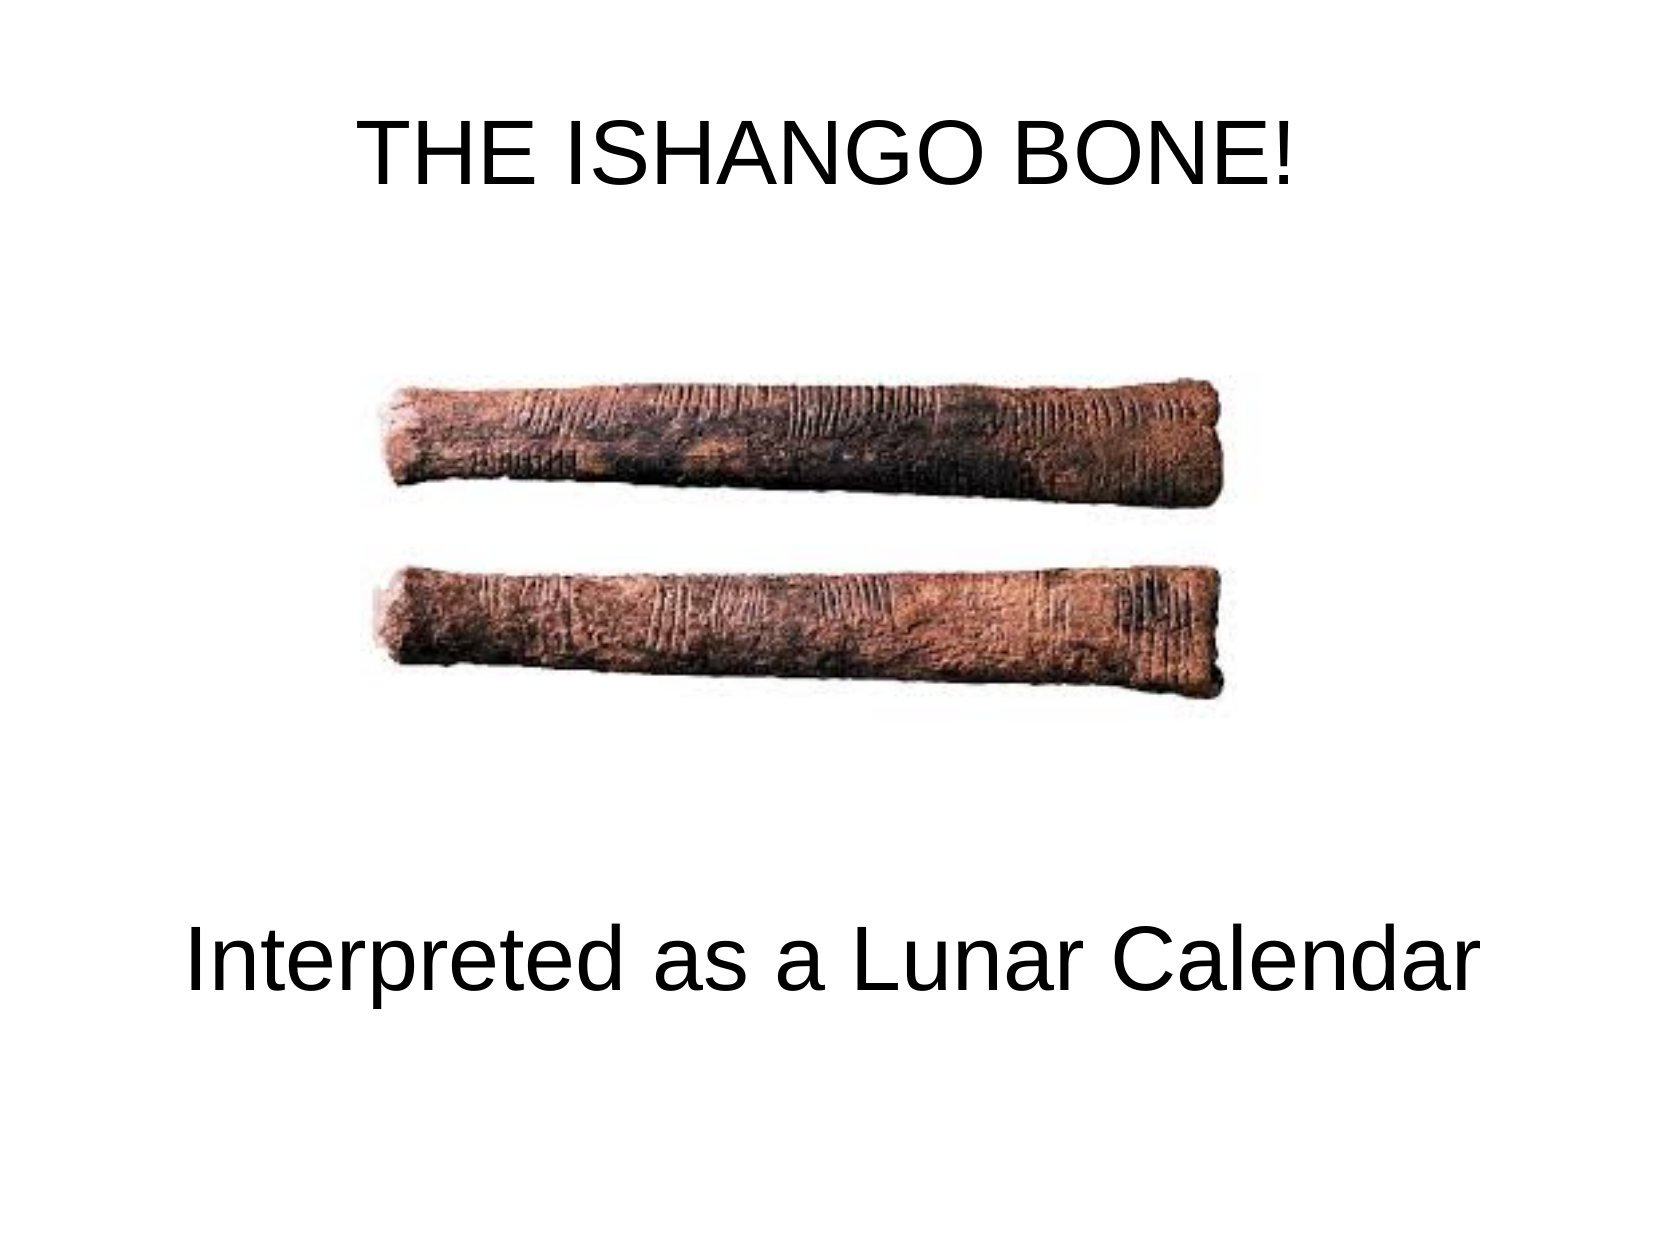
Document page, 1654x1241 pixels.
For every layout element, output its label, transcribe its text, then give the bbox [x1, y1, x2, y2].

title Interpreted as a Lunar Calendar [90, 855, 1579, 1063]
picture [360, 333, 1262, 736]
title THE ISHANGO BONE! [82, 49, 1571, 257]
